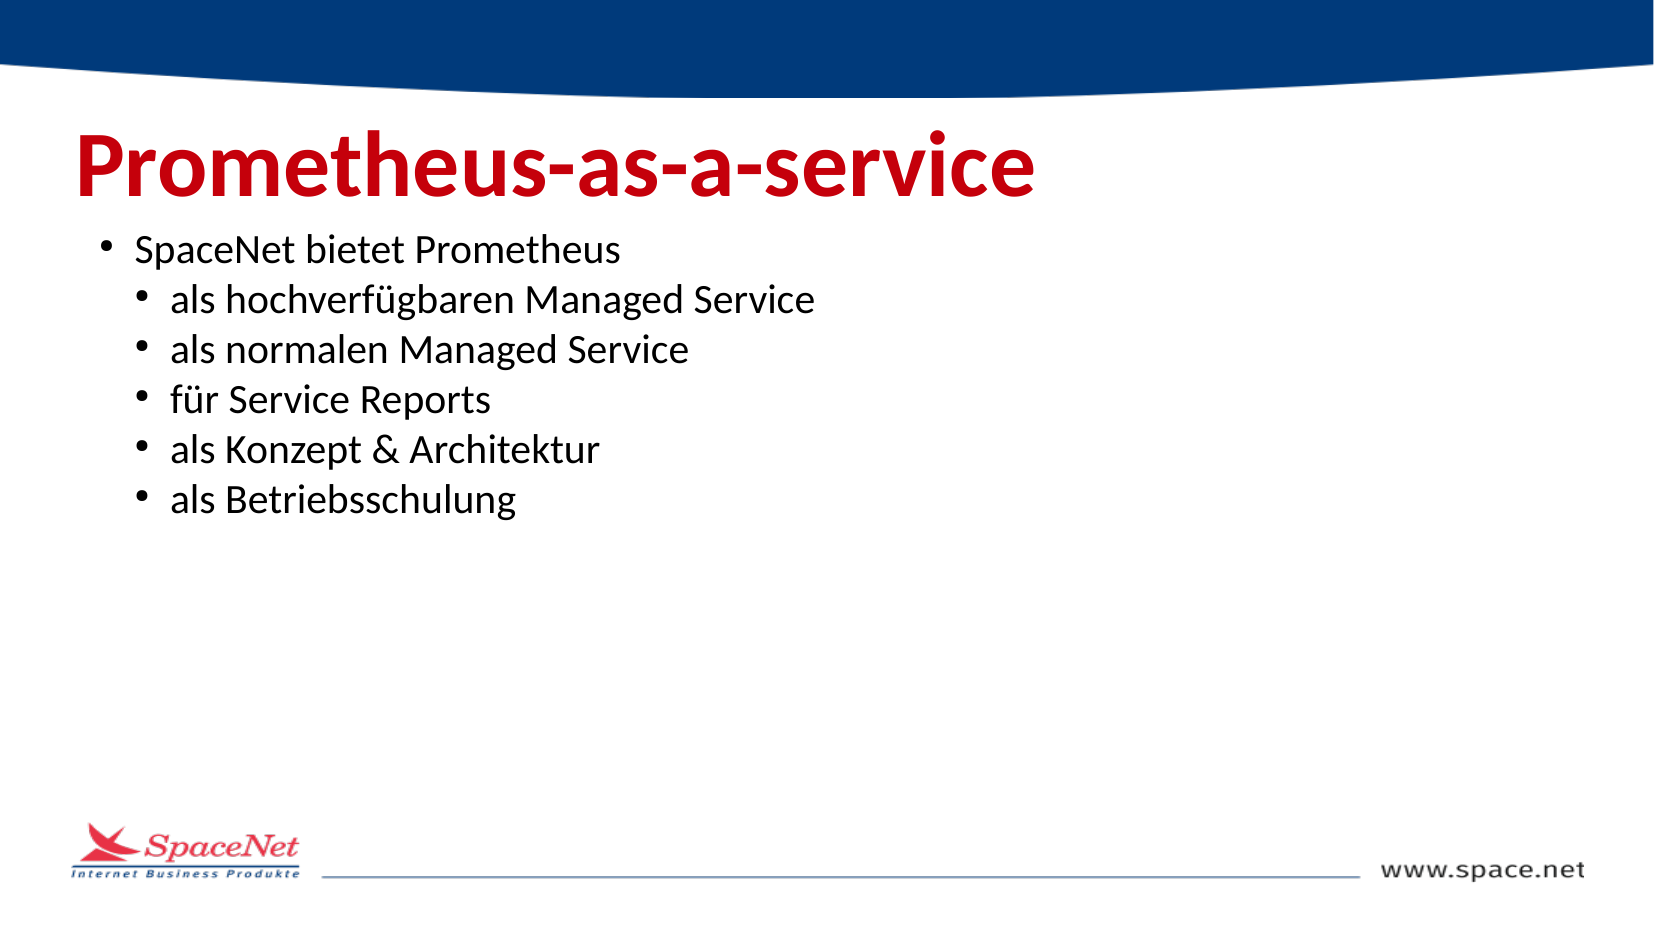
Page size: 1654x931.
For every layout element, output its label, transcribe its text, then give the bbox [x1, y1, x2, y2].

text_box Prometheus-as-a-service [60, 95, 1583, 223]
text_box SpaceNet bietet Prometheus als hochverfügbaren Managed Service als normalen Managed Service für Service Reports als Konzept & Architektur als Betriebsschulung [84, 223, 1583, 530]
